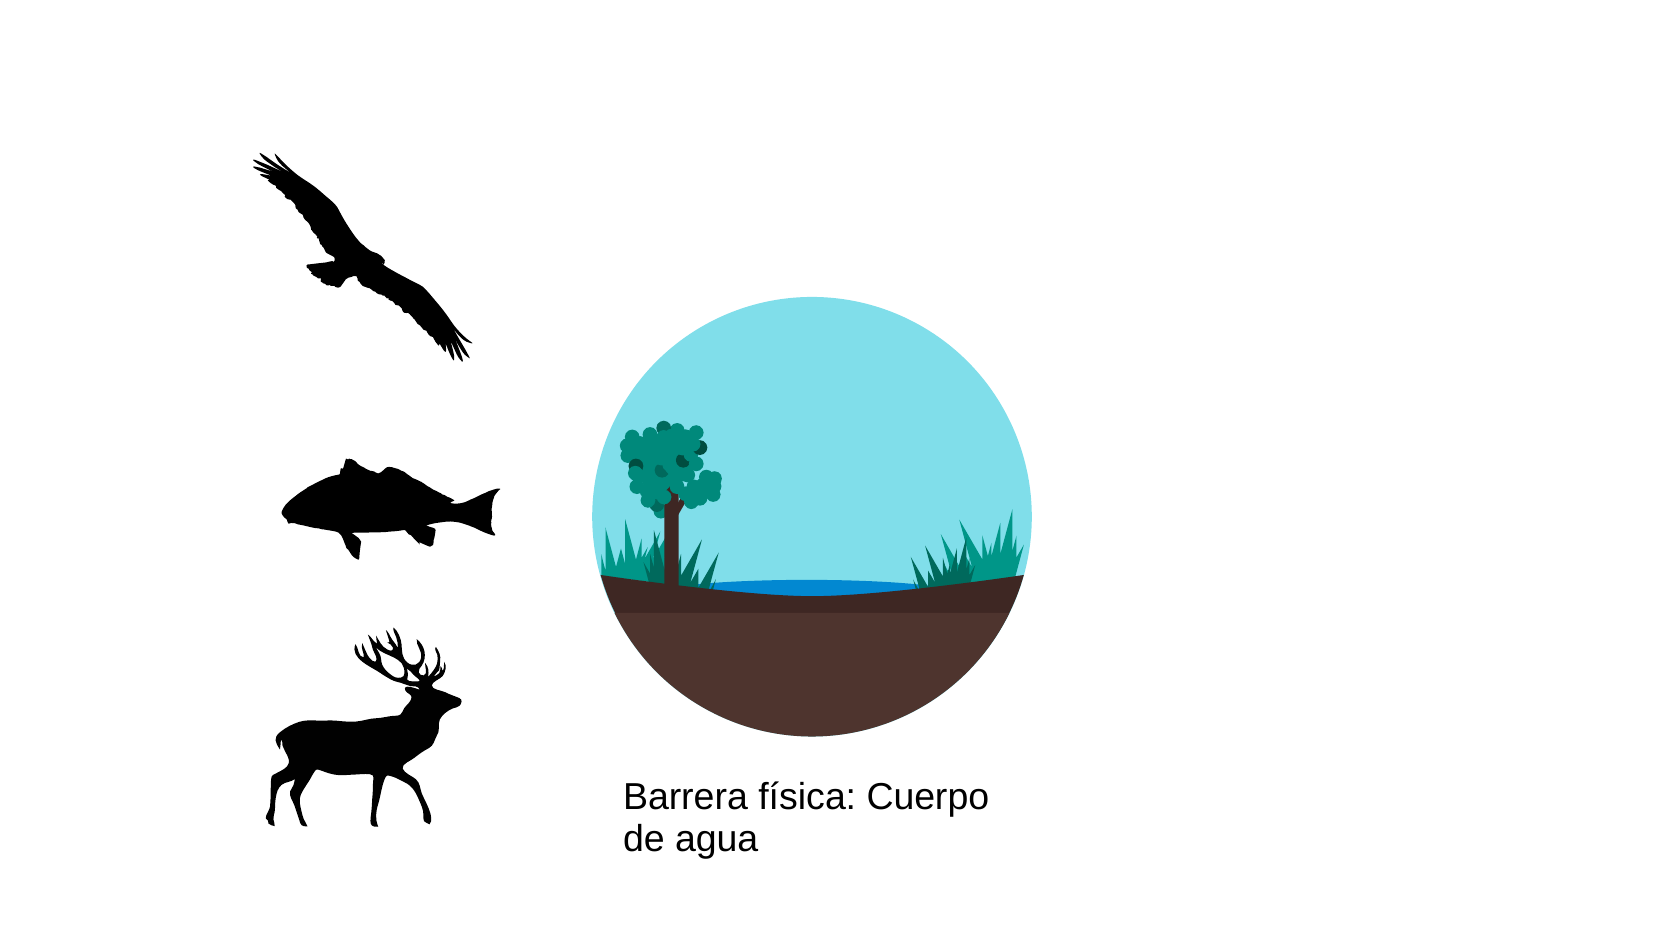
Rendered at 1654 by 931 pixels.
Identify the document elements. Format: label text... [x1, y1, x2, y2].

picture [265, 627, 462, 827]
picture [253, 147, 473, 368]
picture [281, 456, 502, 562]
picture [561, 265, 1063, 768]
text_box Barrera física: Cuerpo de agua [608, 767, 1052, 867]
